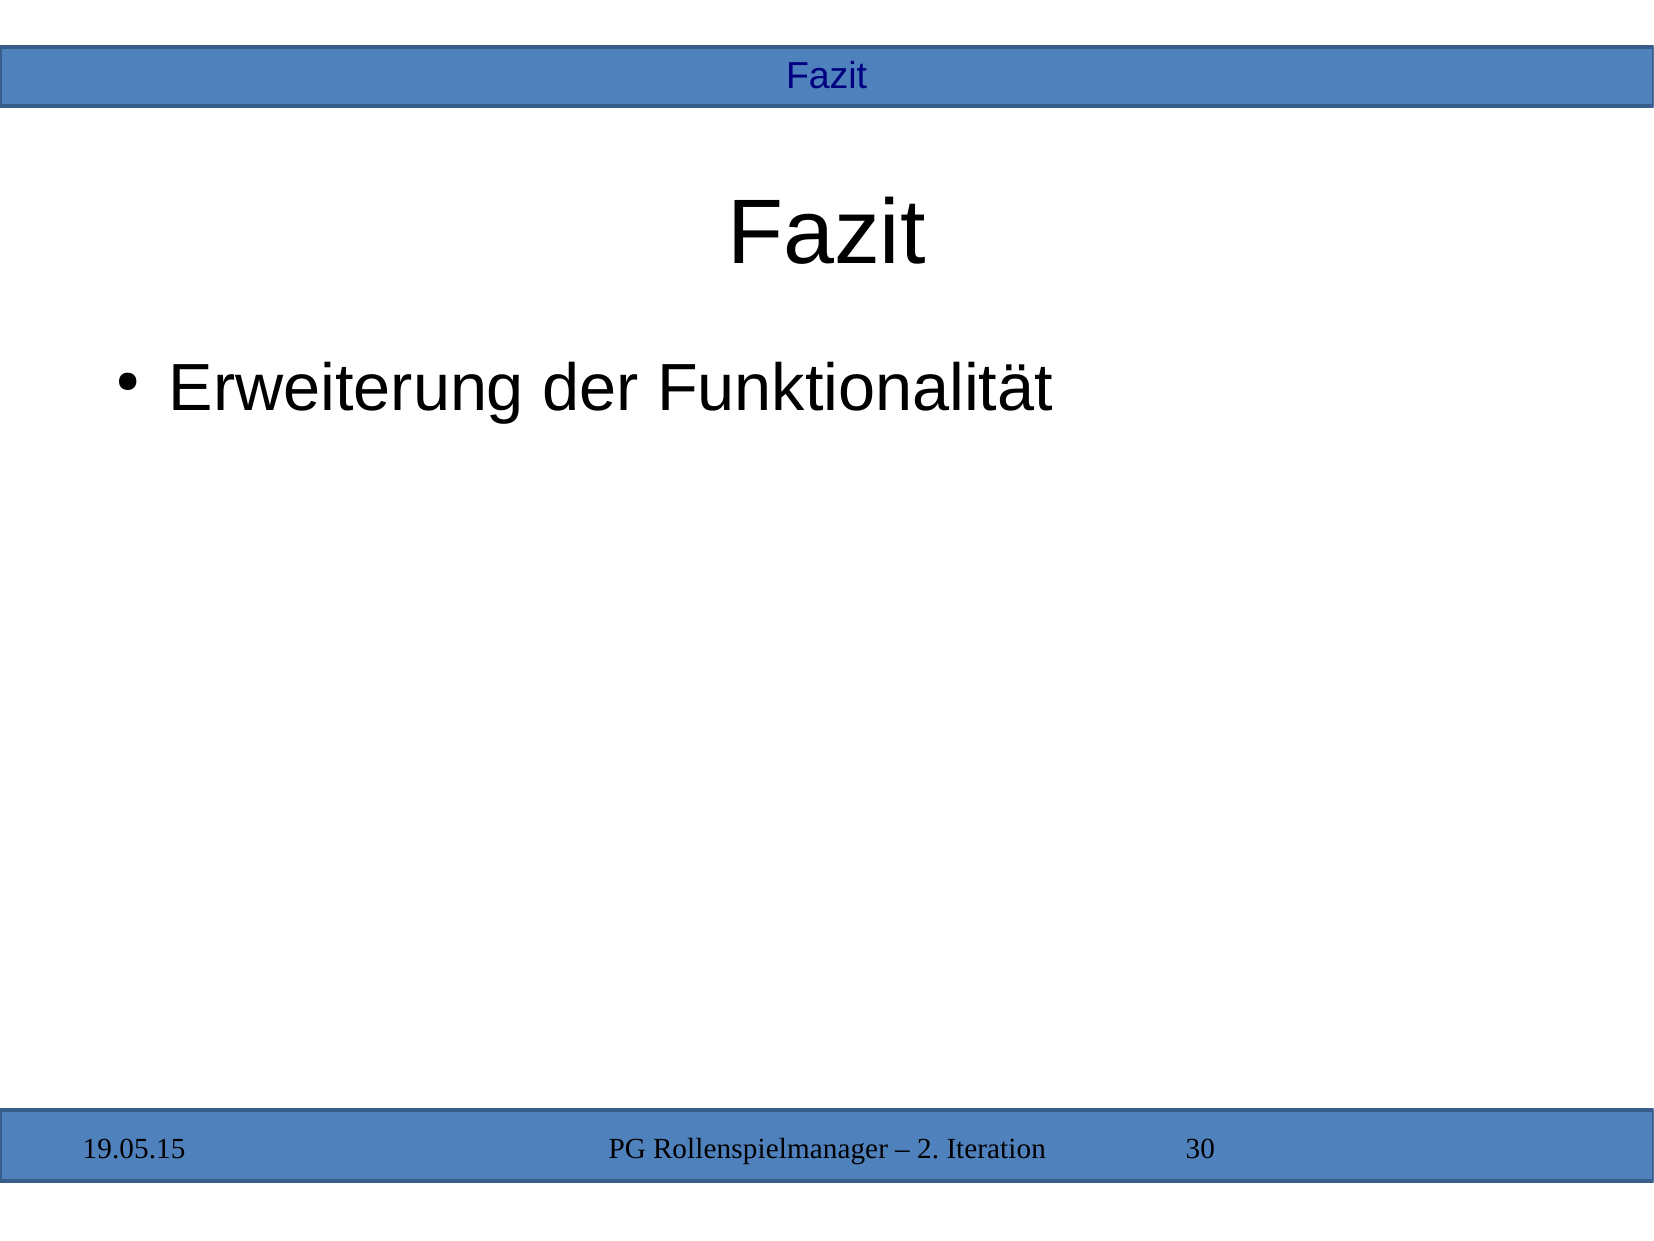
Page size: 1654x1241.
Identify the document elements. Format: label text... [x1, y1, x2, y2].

text_box [1185, 1129, 1571, 1216]
text_box Fazit [0, 47, 1654, 105]
text_box 19.05.15 [82, 1129, 468, 1216]
list Erweiterung der Funktionalität [80, 343, 1536, 1063]
text_box PG Rollenspielmanager – 2. Iteration [565, 1129, 1090, 1216]
title Fazit [82, 123, 1571, 331]
